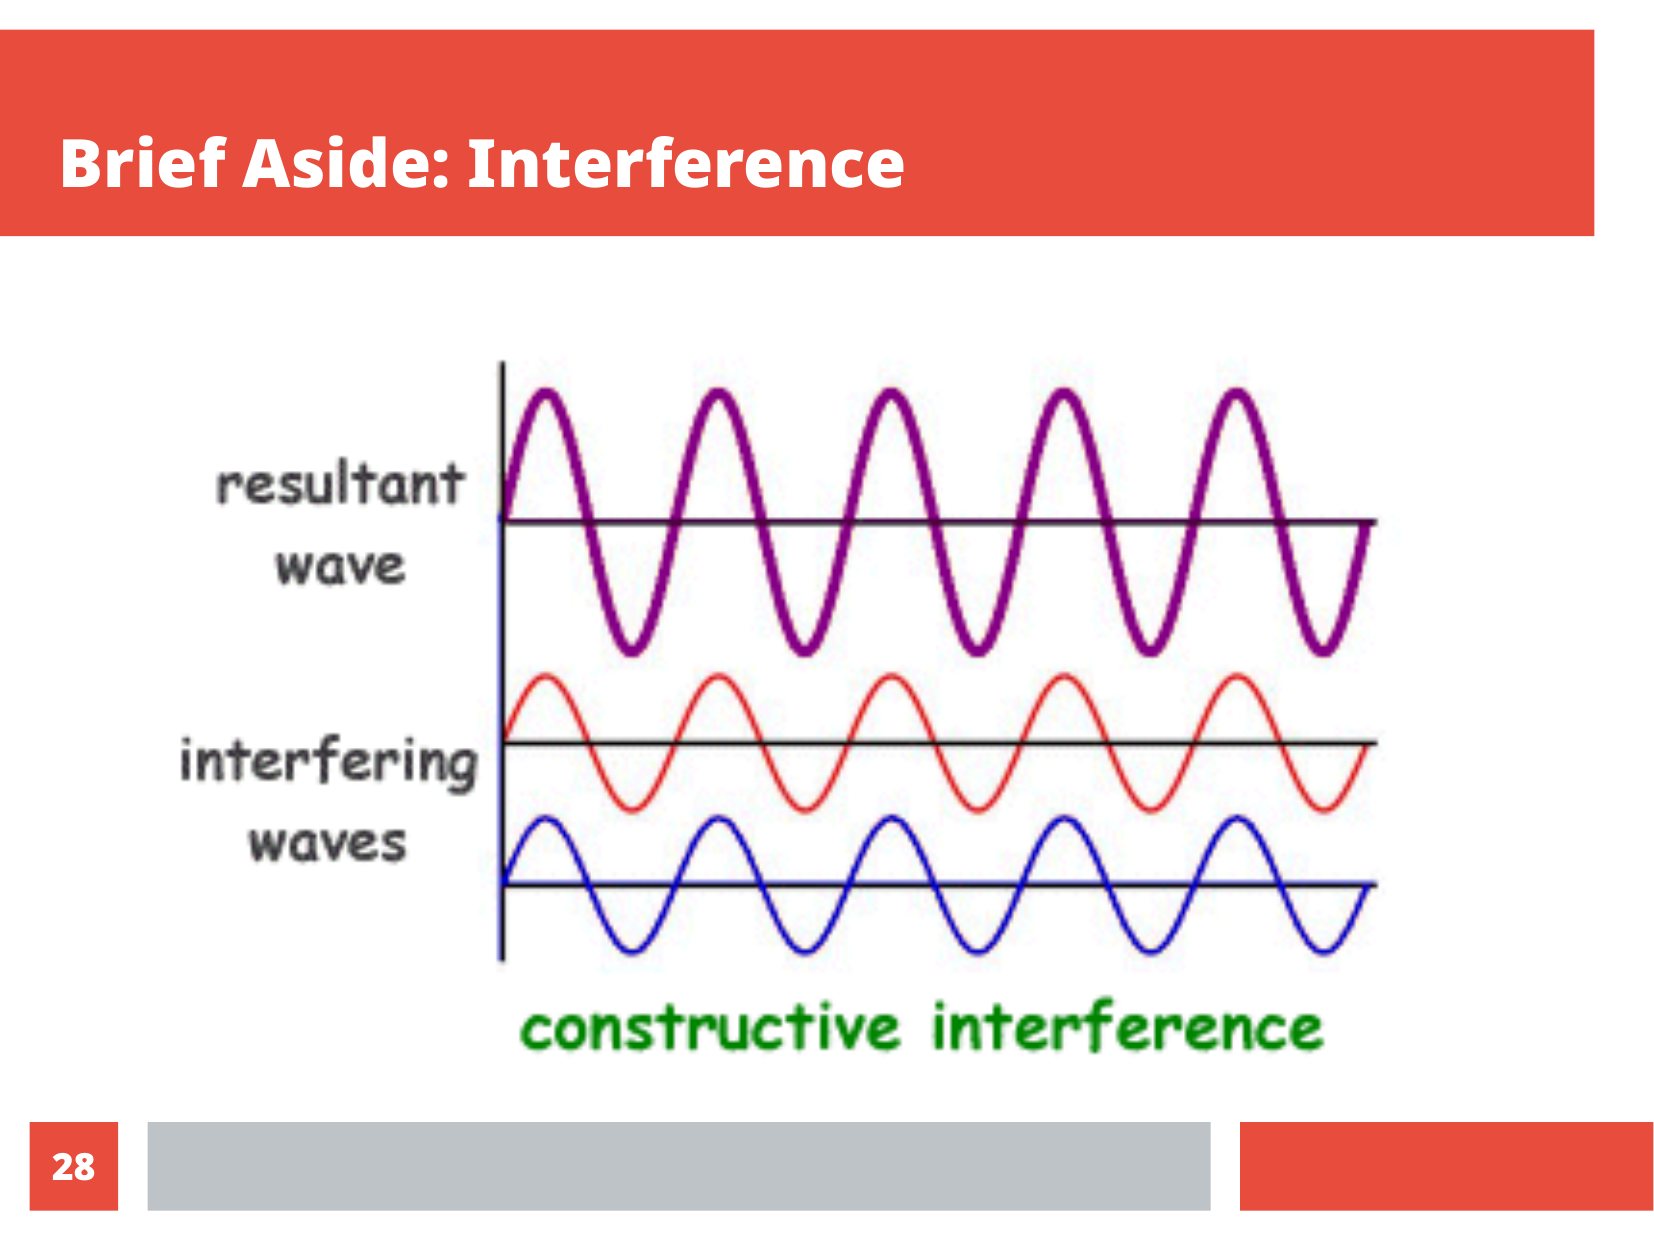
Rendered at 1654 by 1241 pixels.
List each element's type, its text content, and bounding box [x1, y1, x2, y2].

title Brief Aside: Interference [59, 59, 1595, 207]
picture [168, 324, 1456, 1093]
